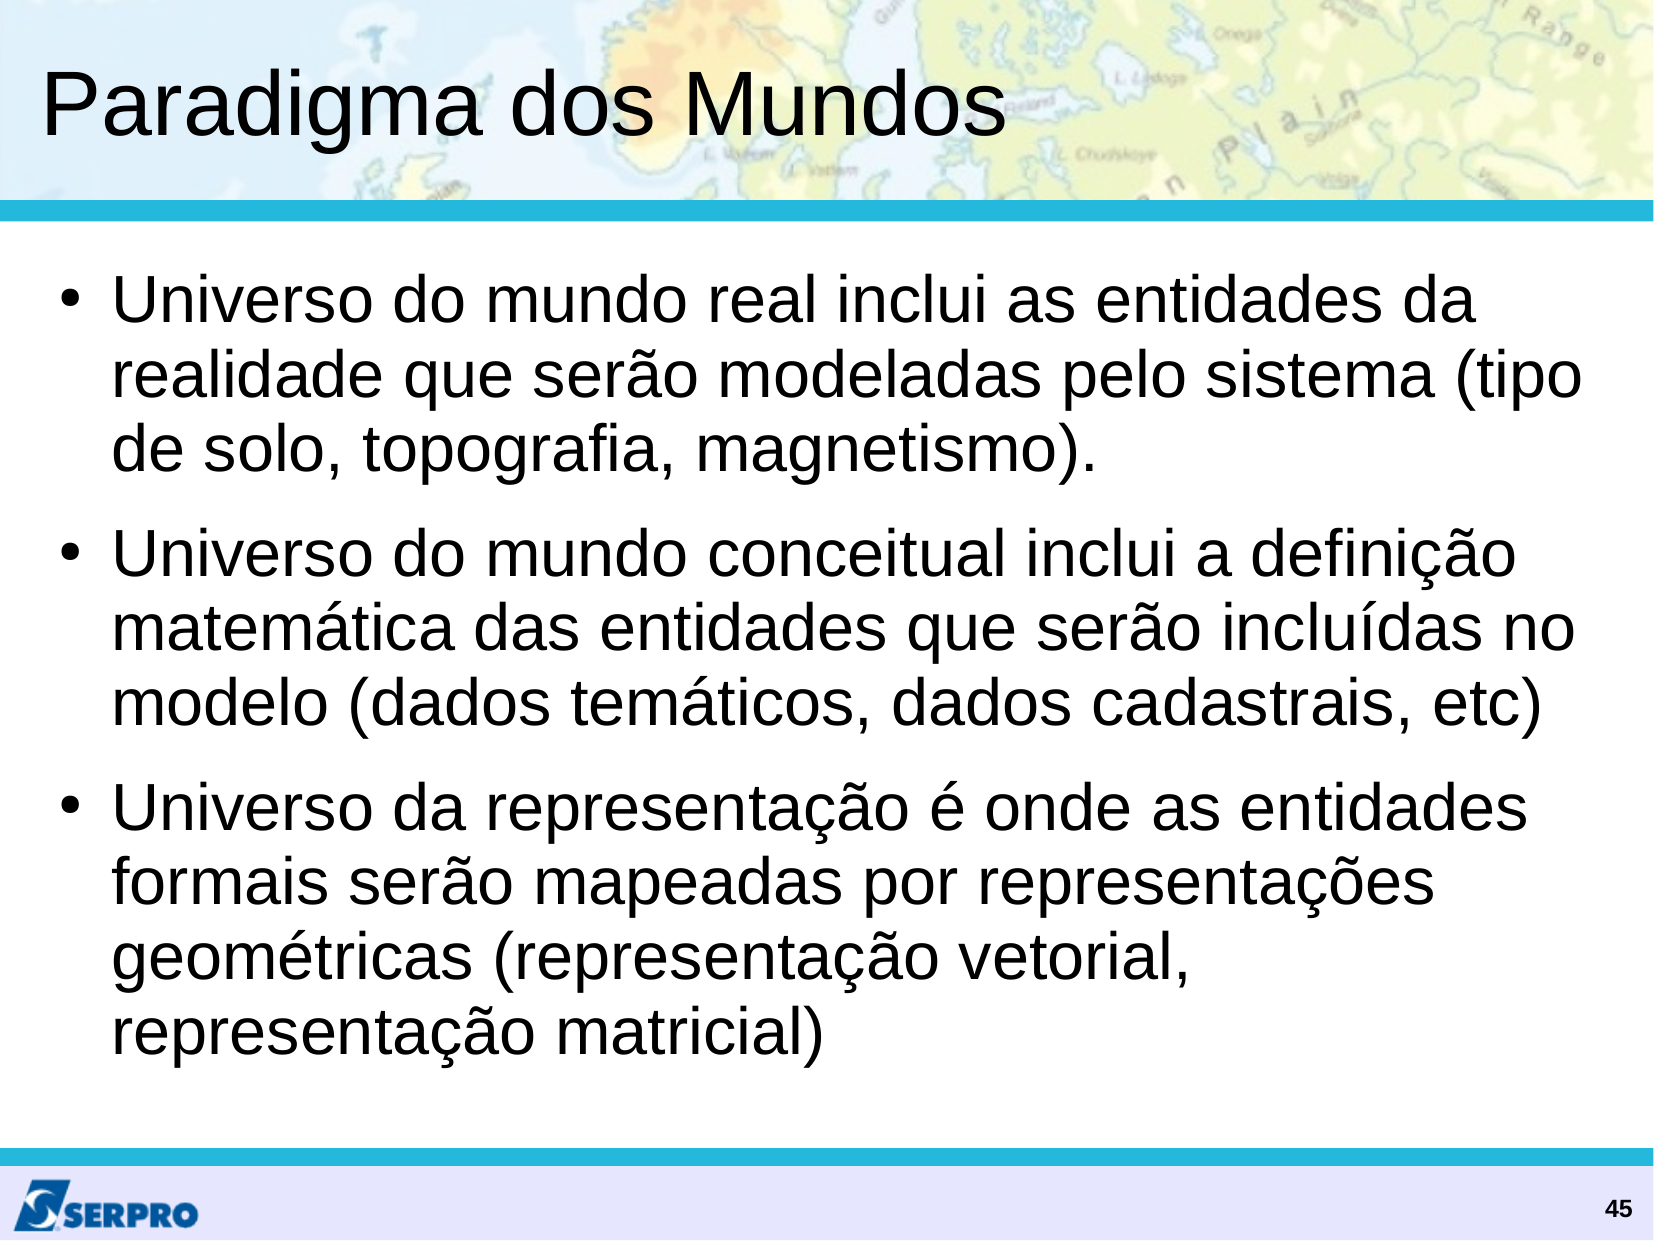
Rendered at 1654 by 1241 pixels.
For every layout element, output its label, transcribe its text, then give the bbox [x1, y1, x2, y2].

picture [10, 1177, 201, 1235]
list Universo do mundo real inclui as entidades da realidade que serão modeladas pelo sistema (tipo de solo, topografia, magnetismo). Universo do mundo conceitual inclui a definição matemática das entidades que serão incluídas no modelo (dados temáticos, dados cadastrais, etc) Universo da representação é onde as entidades formais serão mapeadas por representações geométricas (representação vetorial, representação matricial) [40, 261, 1616, 1081]
title Paradigma dos Mundos [40, 49, 1614, 159]
